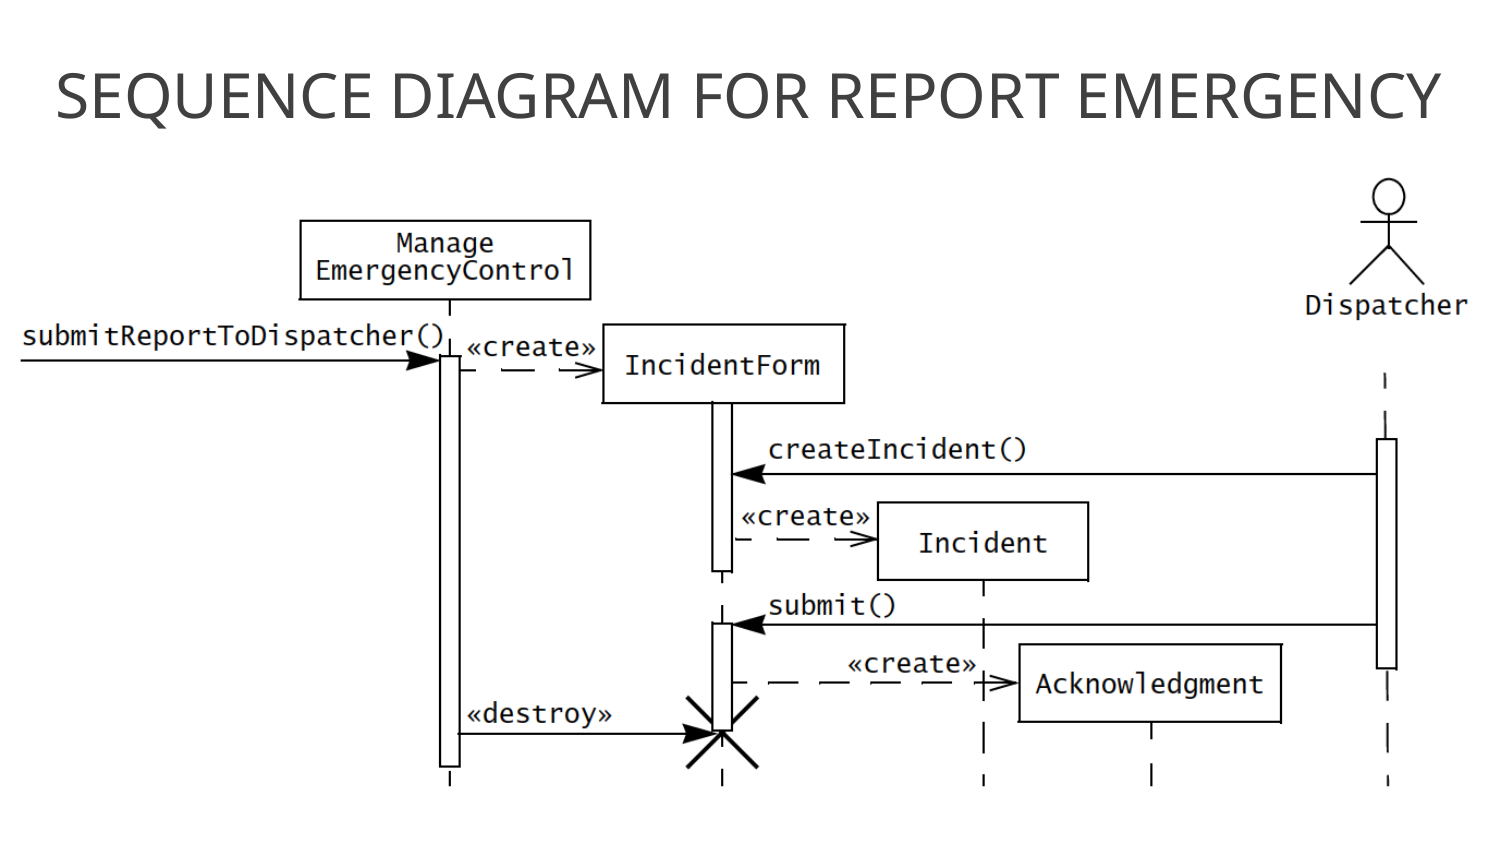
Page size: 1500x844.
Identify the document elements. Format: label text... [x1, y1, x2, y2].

title sequence diagram for report emergency [30, 23, 1467, 163]
picture [0, 163, 1500, 807]
